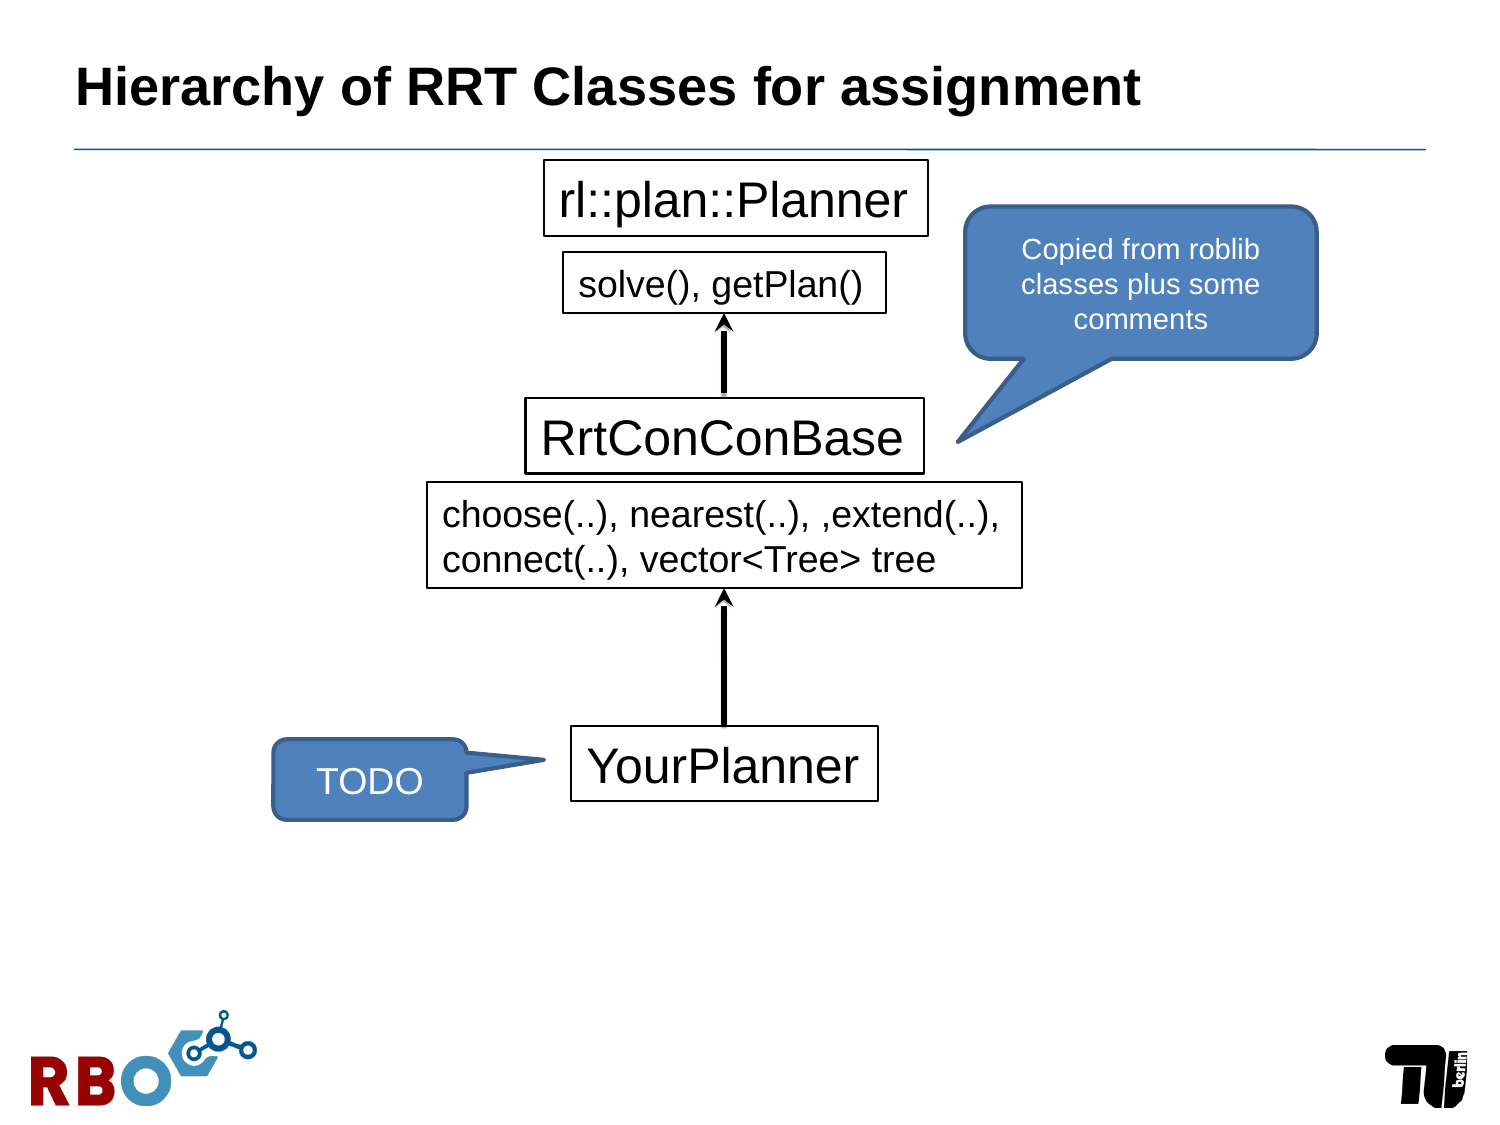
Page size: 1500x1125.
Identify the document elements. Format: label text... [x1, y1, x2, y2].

picture [1377, 1045, 1468, 1108]
text_box TODO [273, 739, 544, 820]
title Hierarchy of RRT Classes for assignment [75, 51, 1425, 239]
text_box RrtConConBase [525, 397, 924, 474]
picture [31, 1010, 257, 1106]
text_box Copied from roblib classes plus some comments [957, 206, 1317, 443]
text_box choose(..), nearest(..), ,extend(..), connect(..), vector<Tree> tree [427, 482, 1023, 589]
text_box solve(), getPlan() [563, 252, 887, 313]
text_box YourPlanner [571, 725, 879, 802]
text_box rl::plan::Planner [543, 160, 928, 236]
